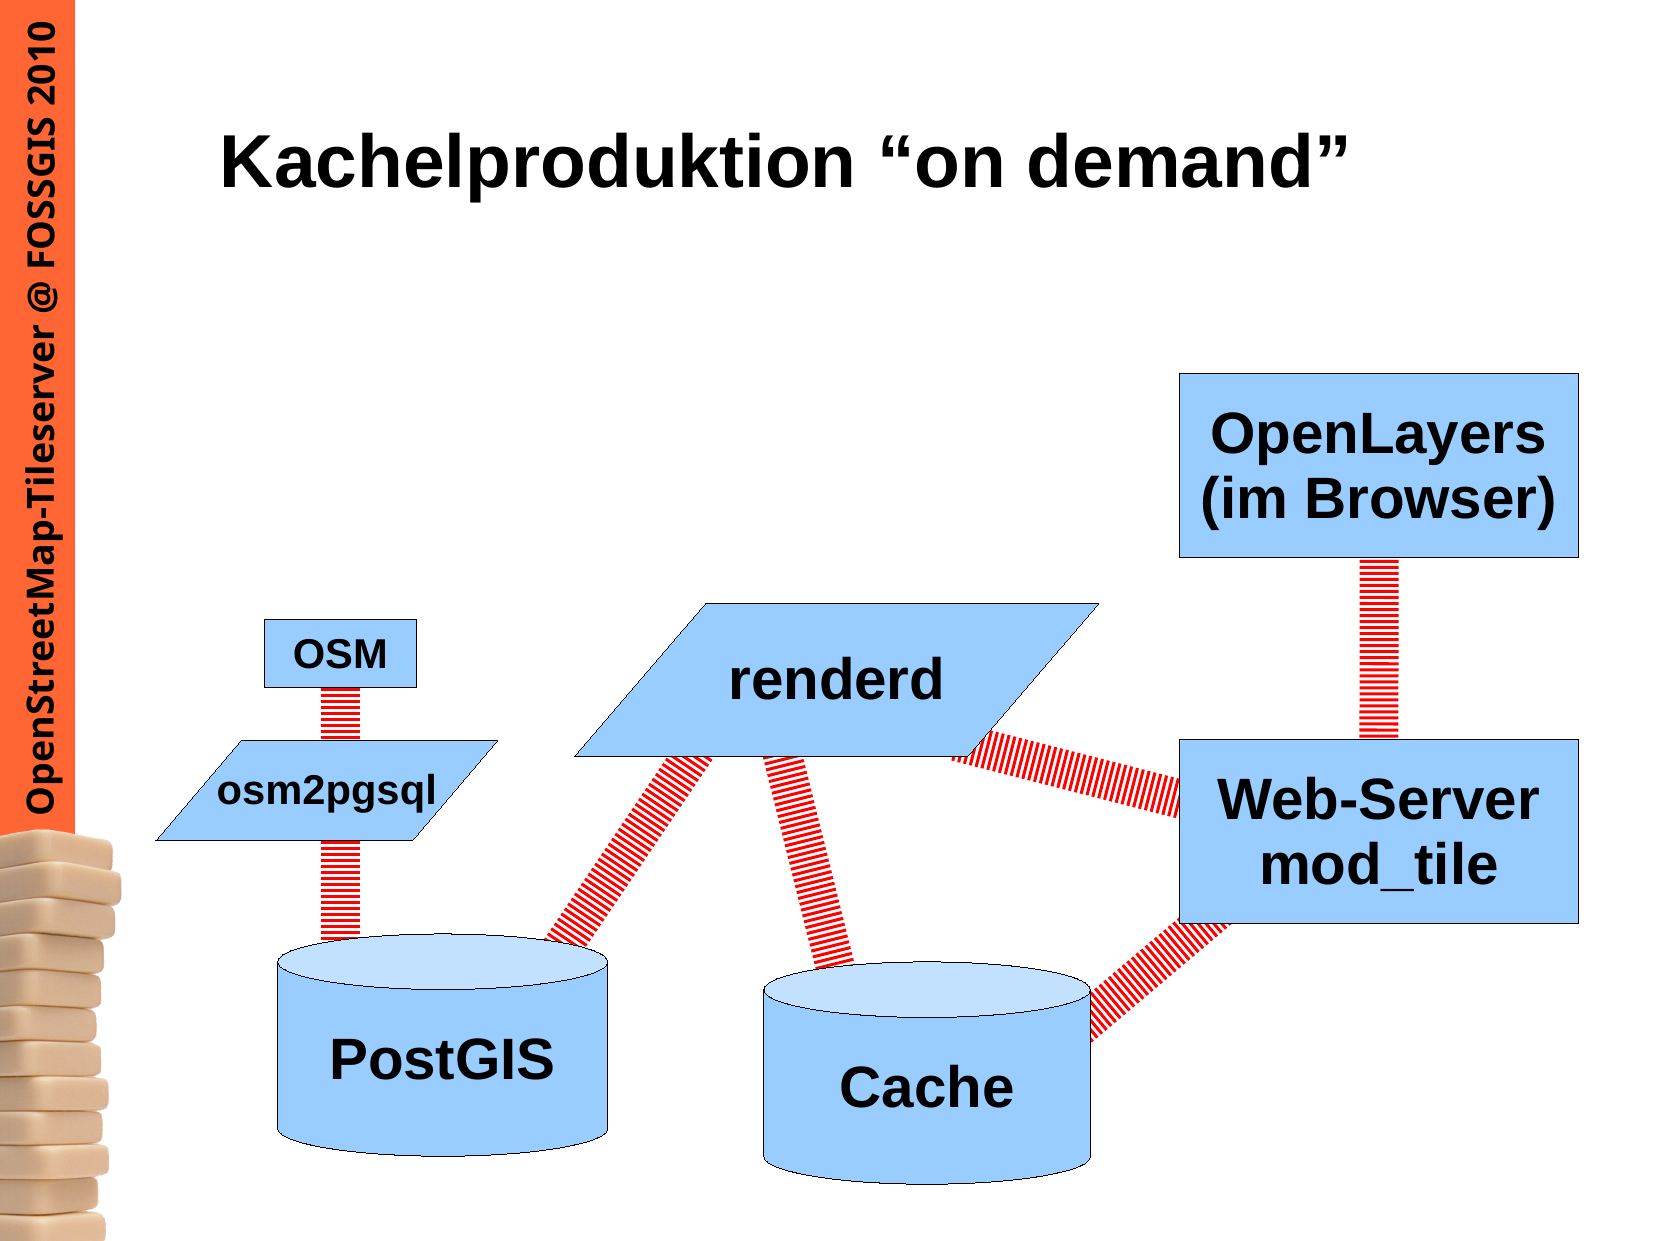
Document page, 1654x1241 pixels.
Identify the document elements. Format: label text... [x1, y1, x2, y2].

text_box renderd [574, 603, 1099, 757]
text_box Kachelproduktion “on demand” [205, 112, 1546, 212]
text_box Web-Server mod_tile [1179, 739, 1579, 924]
text_box Cache [763, 990, 1091, 1185]
text_box osm2pgsql [155, 740, 498, 841]
text_box PostGIS [277, 963, 608, 1157]
text_box OSM [264, 619, 417, 688]
picture [0, 816, 133, 1241]
text_box OpenLayers (im Browser) [1179, 373, 1579, 558]
